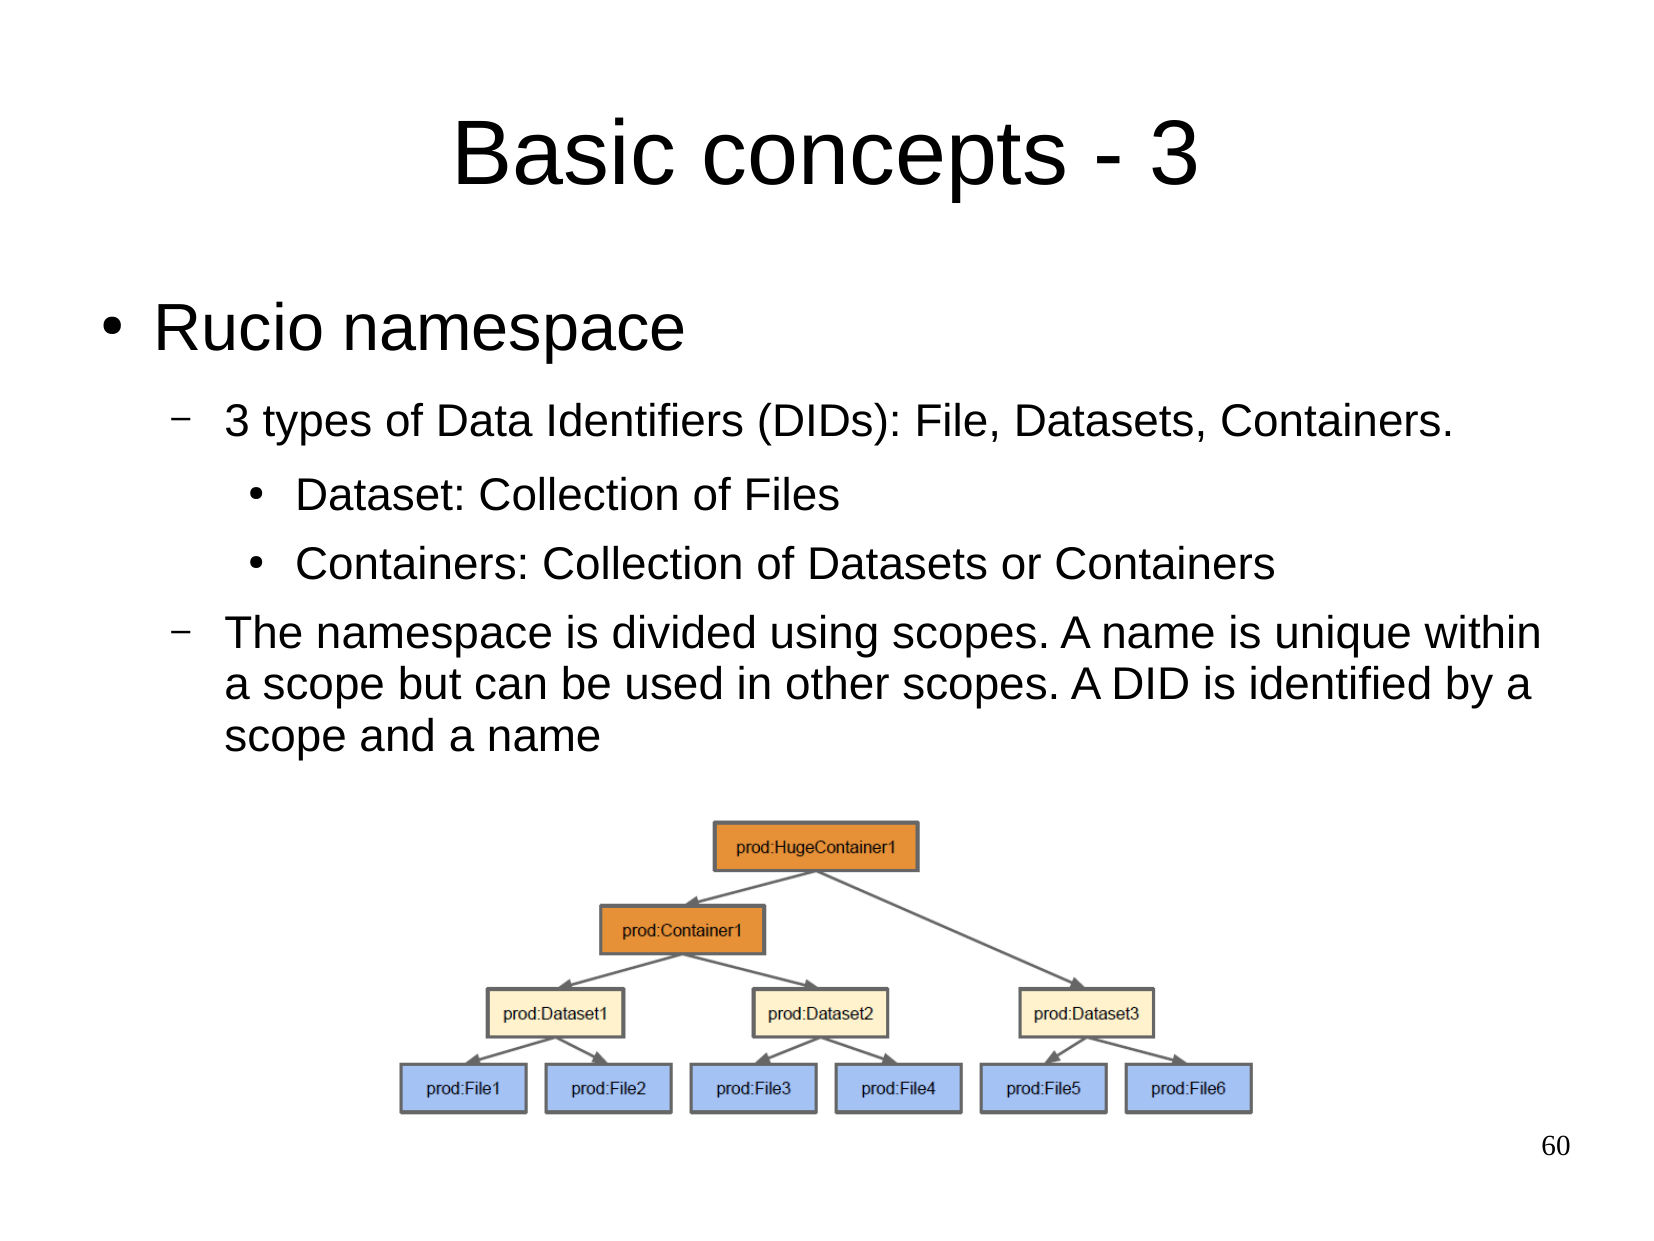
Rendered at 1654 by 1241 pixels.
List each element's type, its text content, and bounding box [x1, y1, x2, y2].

list Rucio namespace 3 types of Data Identifiers (DIDs): File, Datasets, Containers. Dataset: Collection of Files Containers: Collection of Datasets or Containers The namespace is divided using scopes. A name is unique within a scope but can be used in other scopes. A DID is identified by a scope and a name [82, 290, 1561, 1201]
title Basic concepts - 3 [82, 49, 1571, 257]
picture [368, 809, 1276, 1127]
